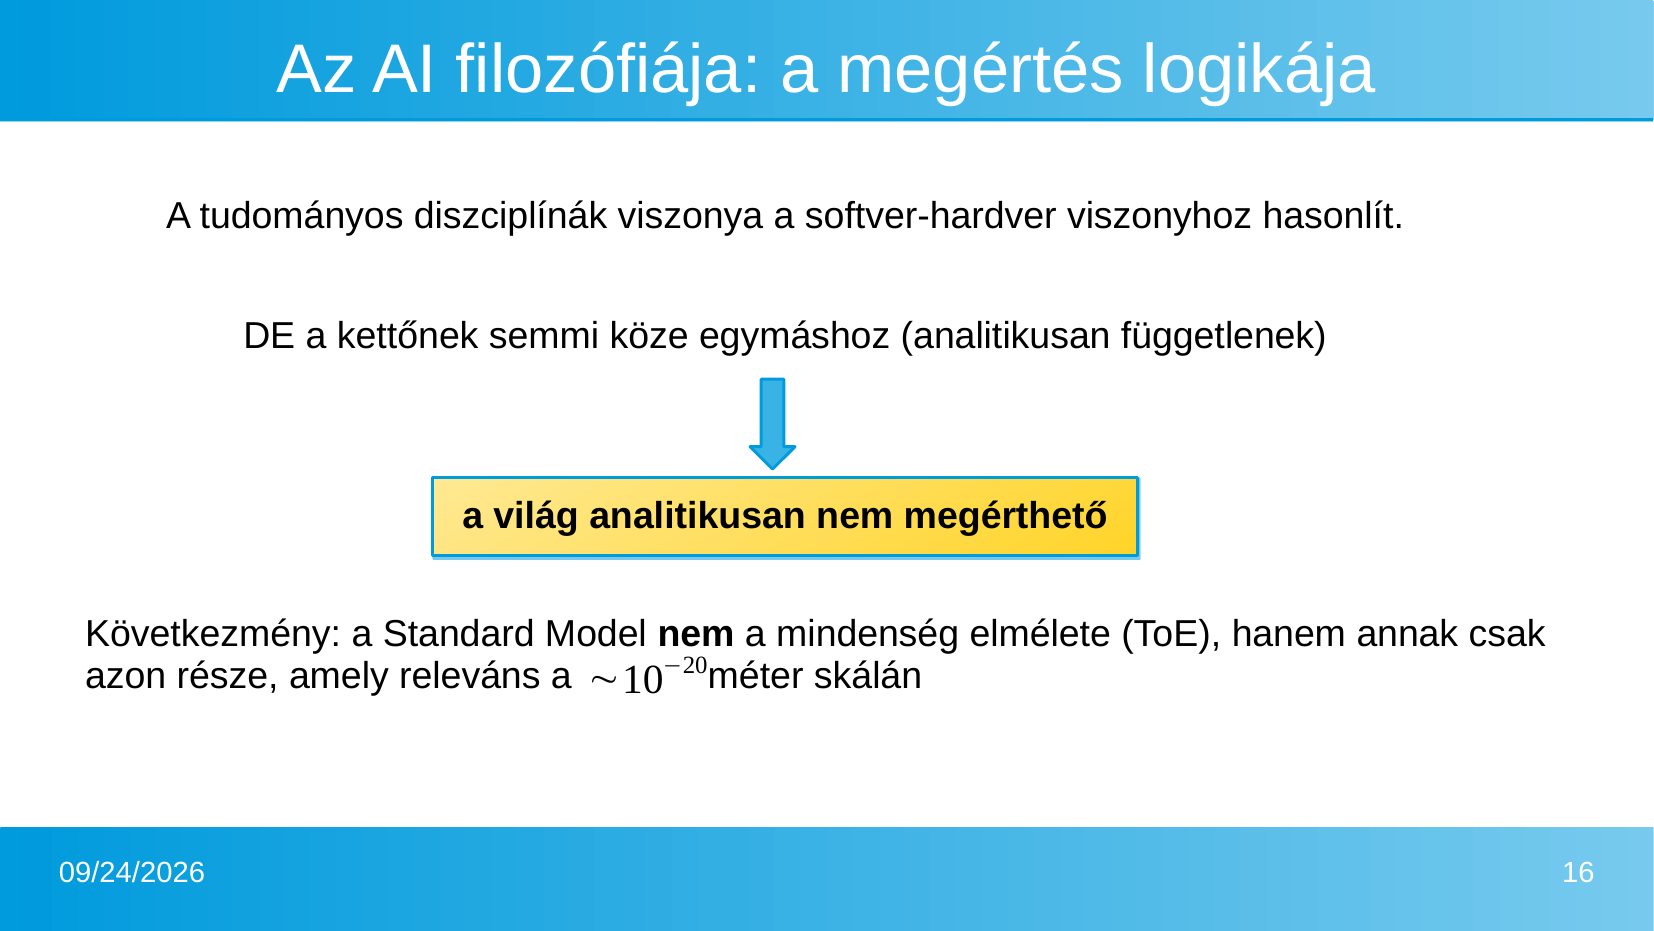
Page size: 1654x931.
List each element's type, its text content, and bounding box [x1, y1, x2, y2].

text_box [750, 379, 796, 470]
text_box [432, 545, 1138, 556]
text_box A tudományos diszciplínák viszonya a softver-hardver viszonyhoz hasonlít. DE a kettőnek semmi köze egymáshoz (analitikusan függetlenek) a világ analitikusan nem megérthető [57, 187, 1513, 545]
text_box Következmény: a Standard Model nem a mindenség elmélete (ToE), hanem annak csak azon része, amely releváns a méter skálán [70, 605, 1586, 745]
title Az AI filozófiája: a megértés logikája [59, 29, 1595, 108]
